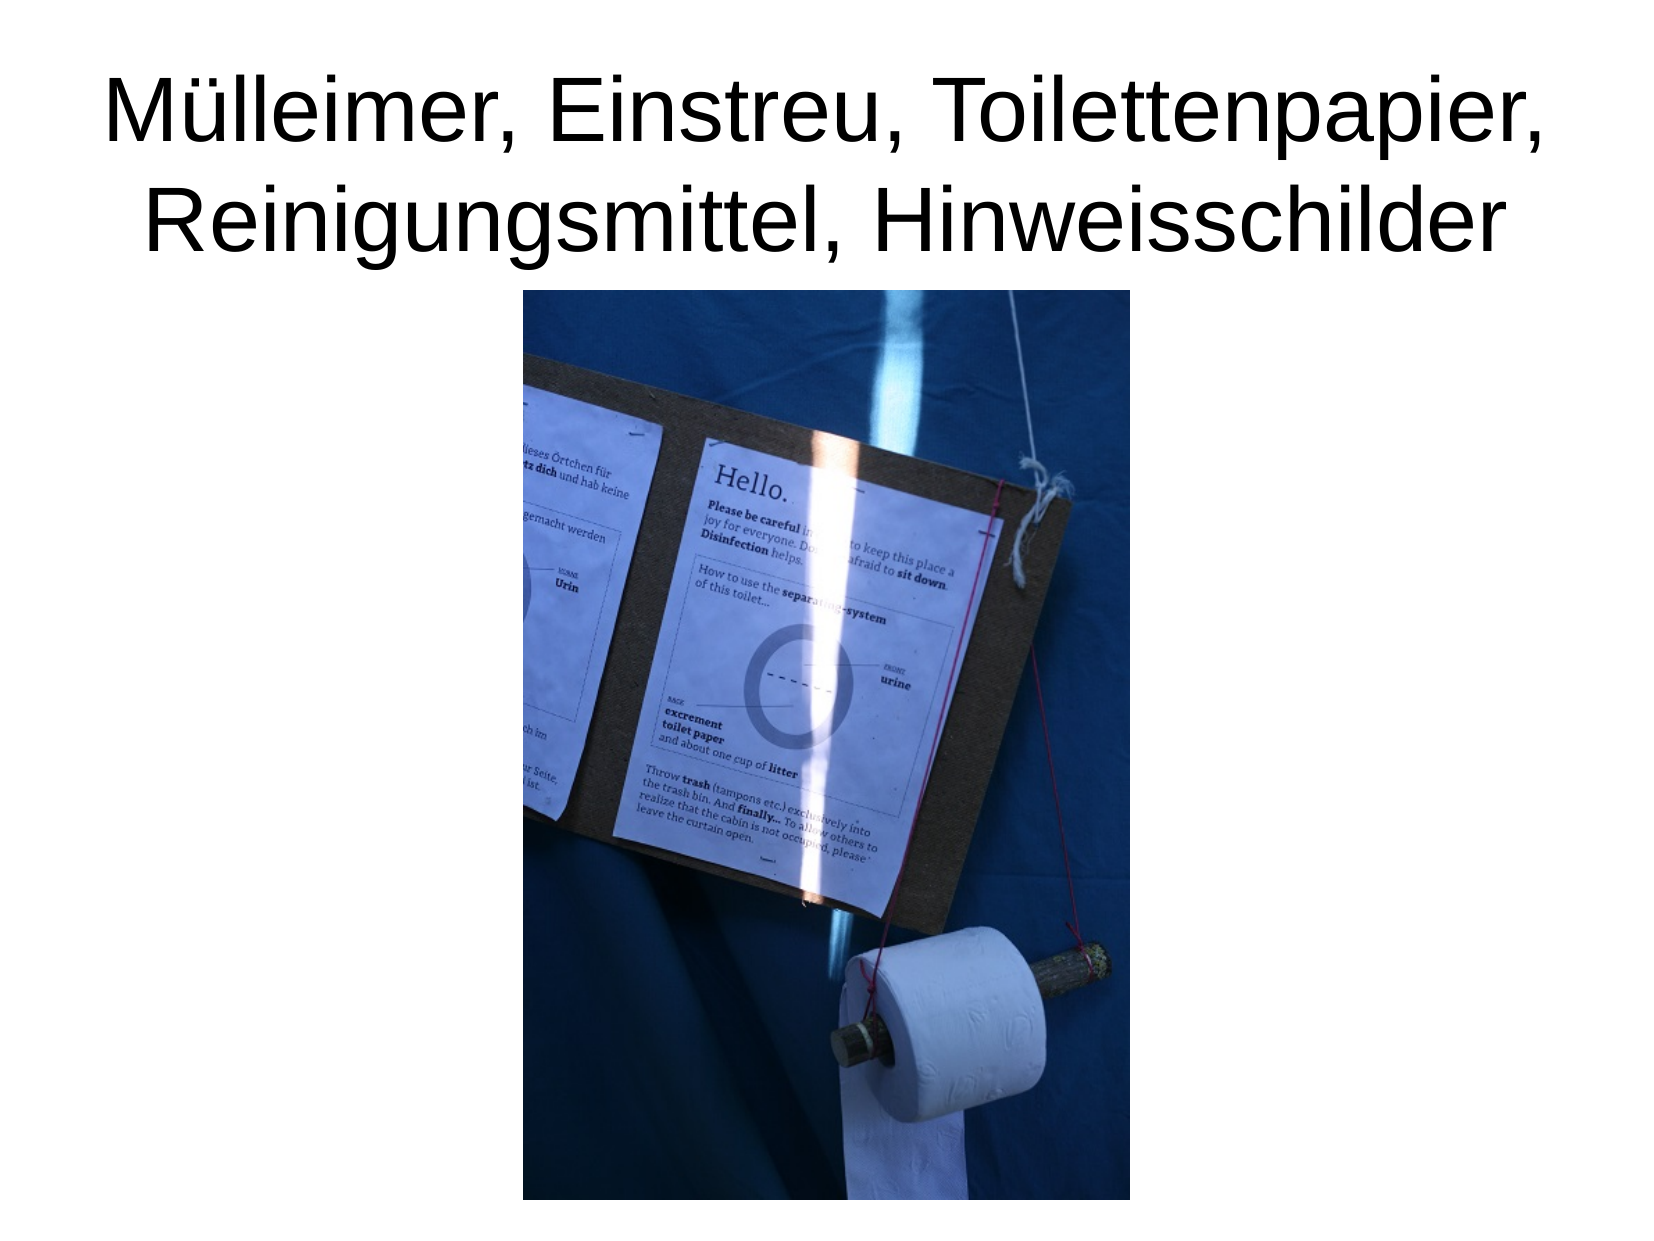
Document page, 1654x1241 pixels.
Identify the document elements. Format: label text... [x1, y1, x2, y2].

picture [523, 290, 1130, 1200]
title Mülleimer, Einstreu, Toilettenpapier, Reinigungsmittel, Hinweisschilder [82, 49, 1571, 257]
